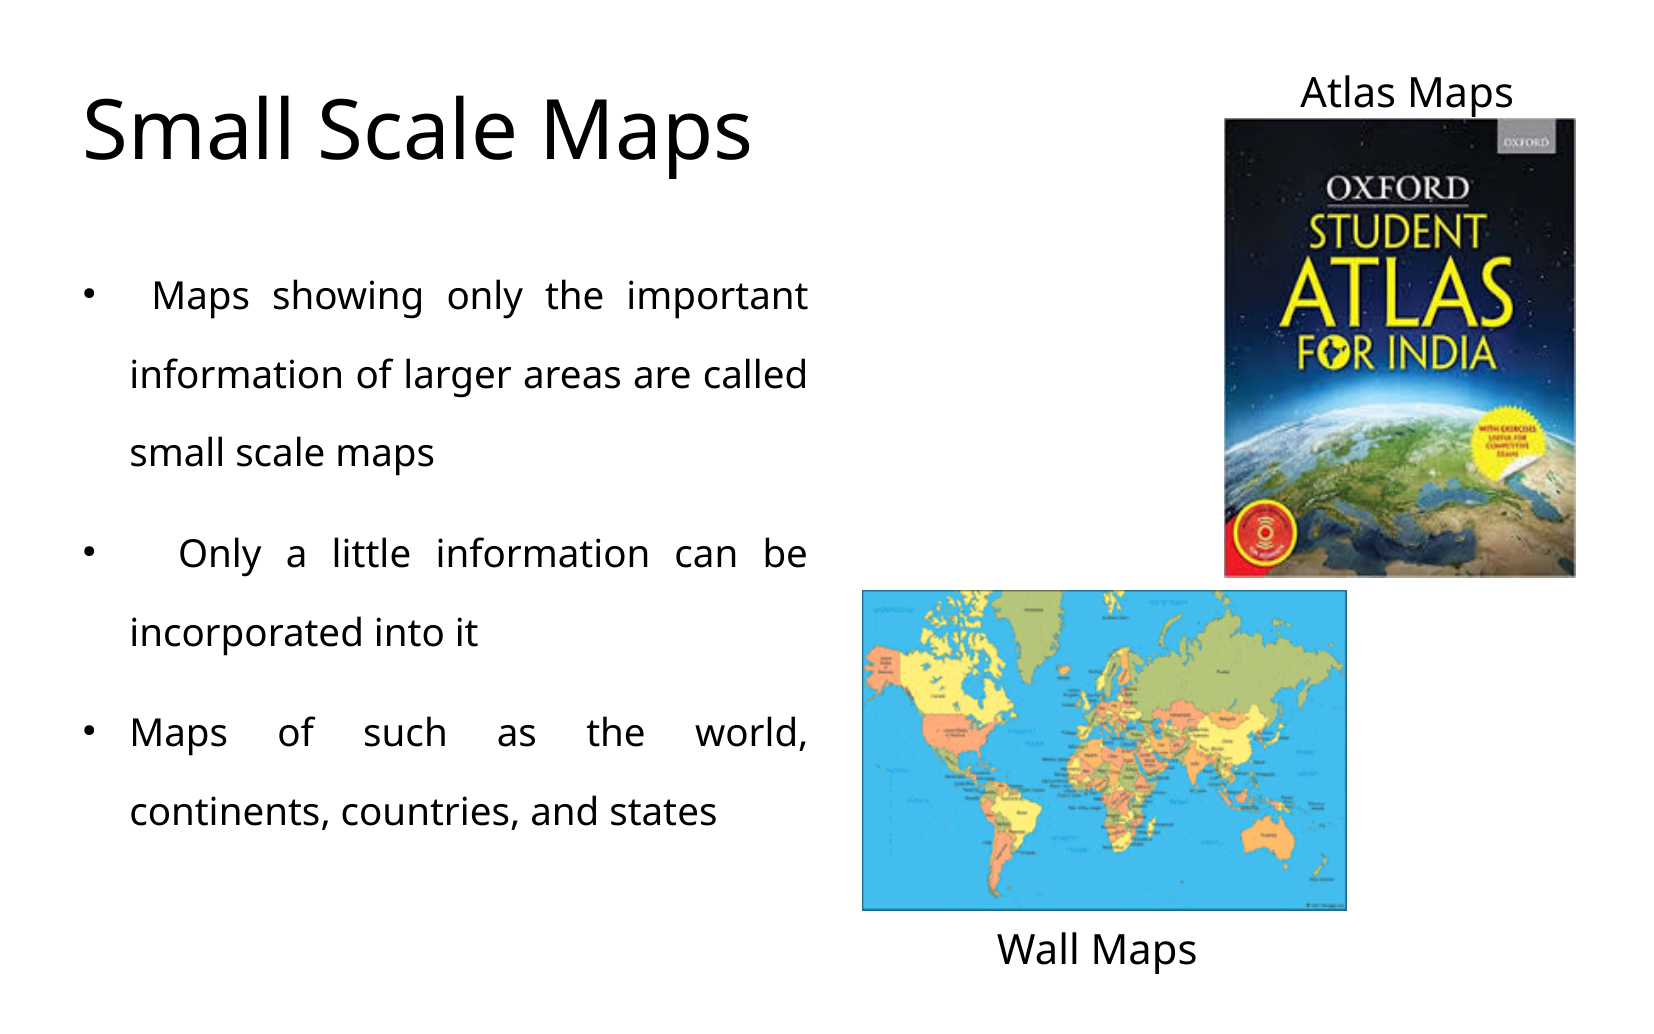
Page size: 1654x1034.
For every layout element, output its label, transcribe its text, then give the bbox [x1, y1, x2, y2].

text_box Atlas Maps [1285, 55, 1499, 123]
title Small Scale Maps‍ [82, 41, 1571, 214]
text_box Wall Maps‍ [982, 911, 1180, 979]
picture [862, 590, 1347, 911]
list Maps showing only the important information of larger areas are called small scale maps Only a little information can be incorporated into it Maps of such as the world, continents, countries, and states [82, 241, 809, 842]
picture [1224, 118, 1576, 578]
